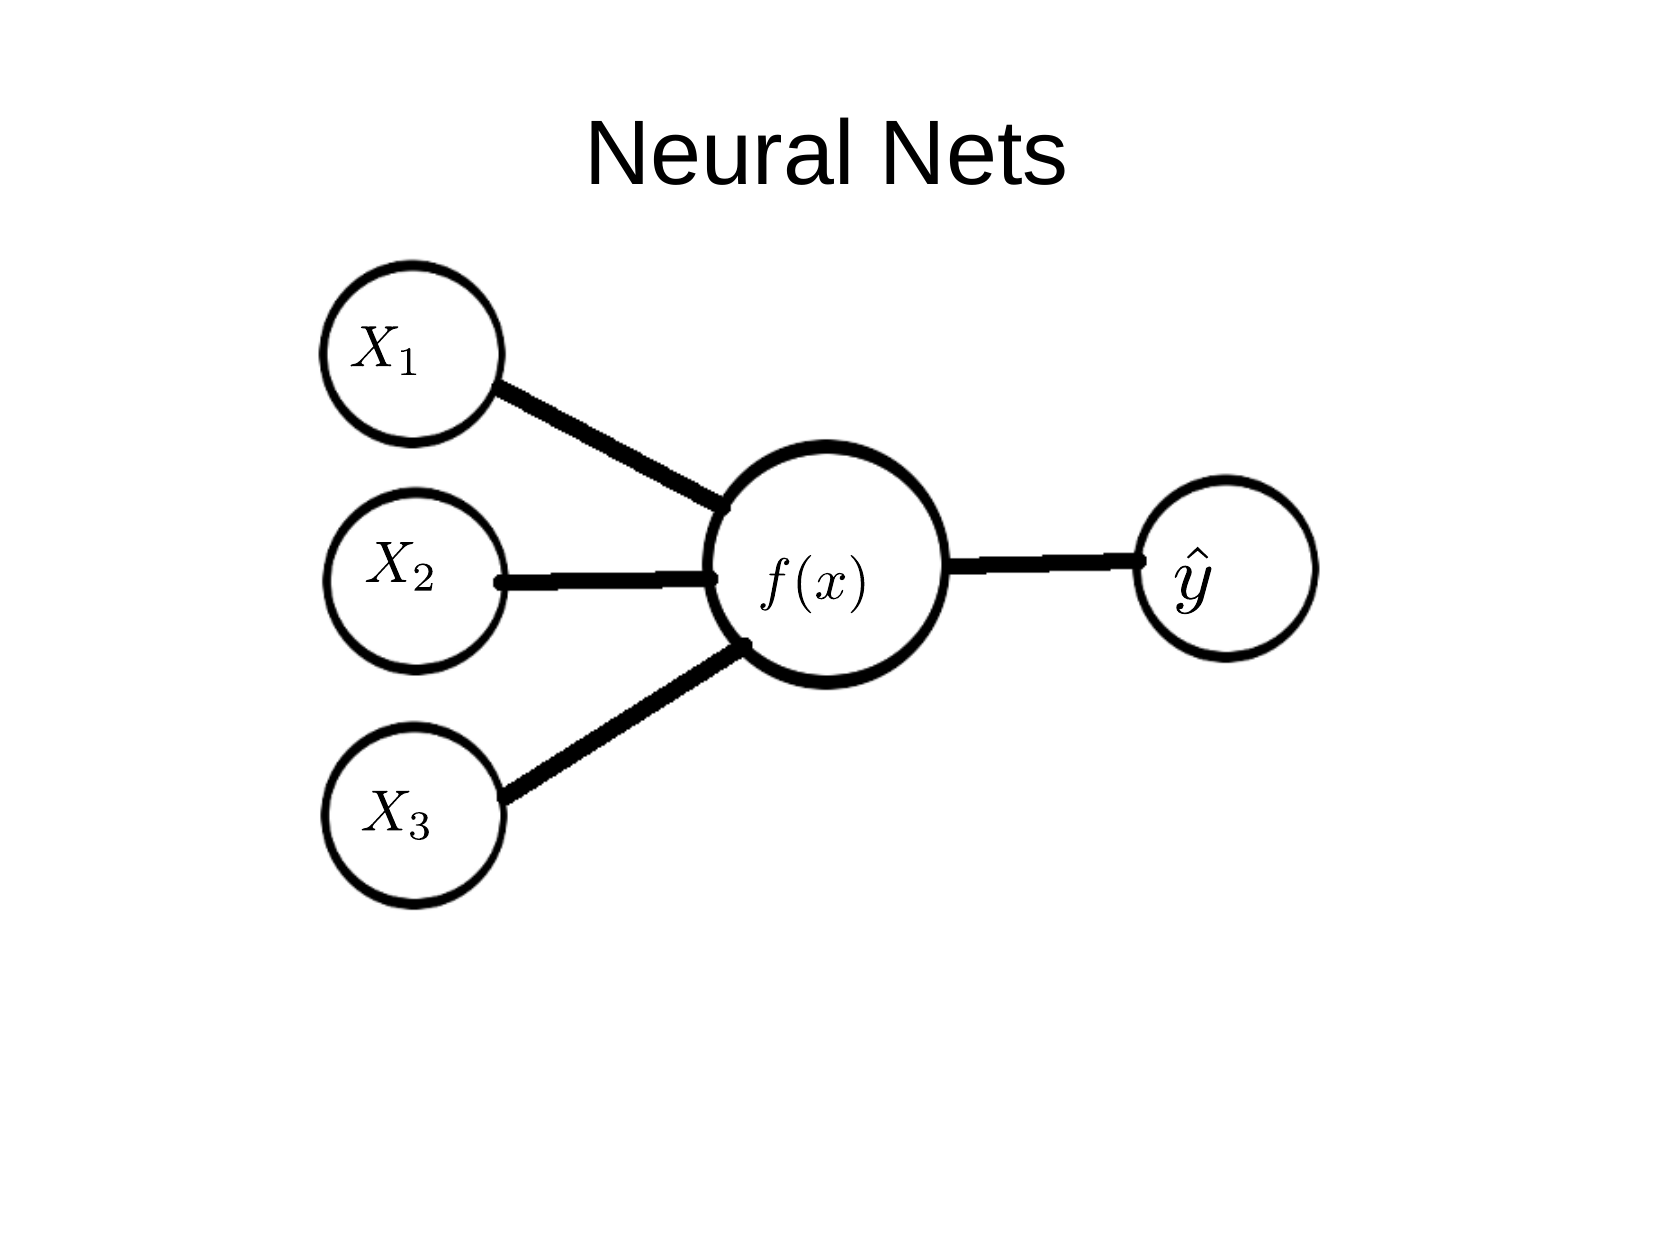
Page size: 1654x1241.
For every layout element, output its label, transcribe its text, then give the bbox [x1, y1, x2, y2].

picture [229, 209, 1381, 930]
text_box [360, 790, 432, 841]
text_box [1172, 546, 1218, 615]
text_box [757, 555, 871, 614]
text_box [363, 542, 436, 591]
title Neural Nets [82, 49, 1571, 257]
text_box [348, 326, 421, 376]
